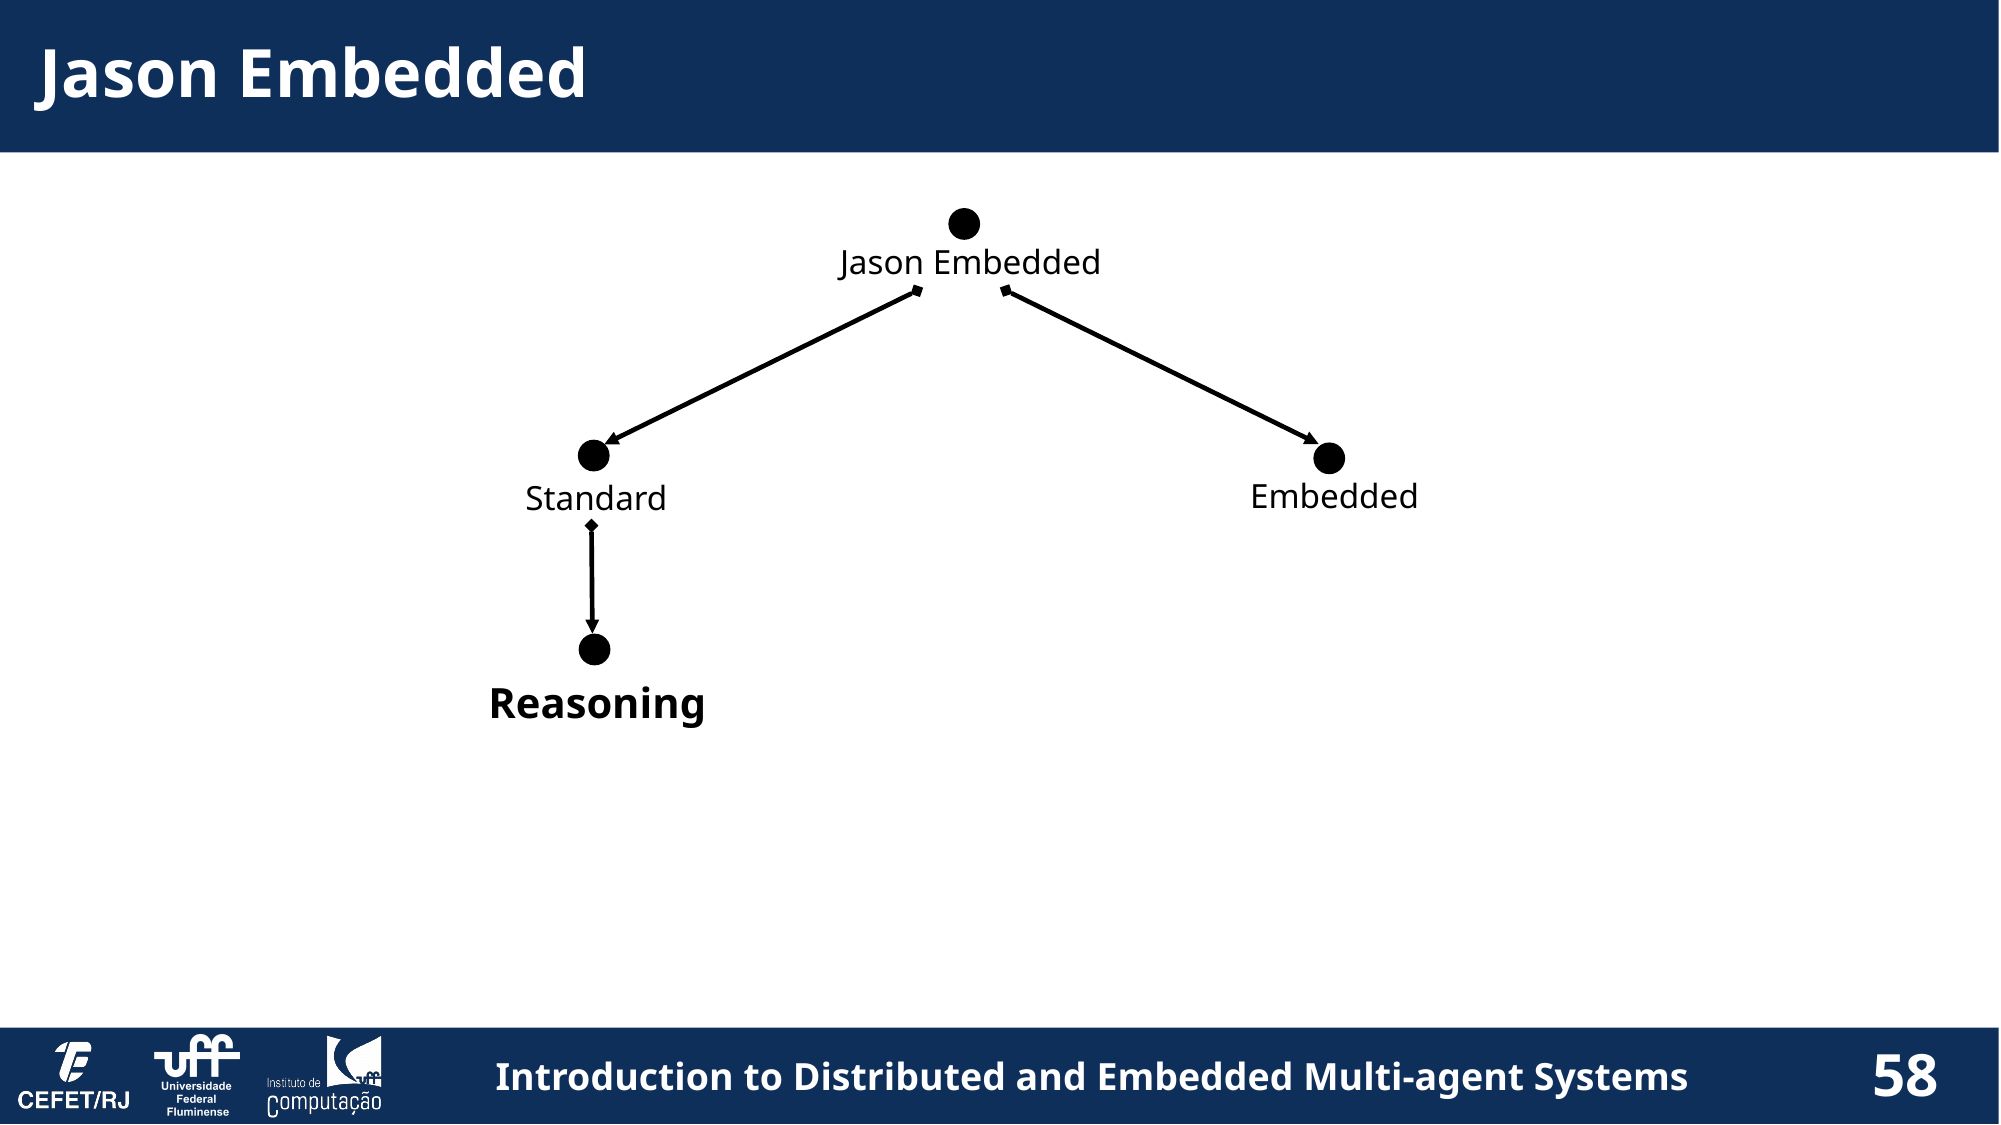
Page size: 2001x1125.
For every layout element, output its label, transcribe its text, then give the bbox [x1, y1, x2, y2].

text_box [577, 439, 610, 469]
picture [18, 1021, 129, 1125]
text_box Jason Embedded [825, 233, 1117, 289]
text_box Embedded [1228, 467, 1441, 523]
text_box [578, 633, 611, 666]
text_box [948, 208, 981, 233]
text_box [1313, 442, 1346, 475]
text_box Standard [510, 469, 683, 525]
text_box Jason Embedded [25, 23, 1999, 119]
picture [153, 1033, 241, 1121]
text_box Reasoning [473, 669, 722, 734]
picture [265, 1033, 383, 1118]
